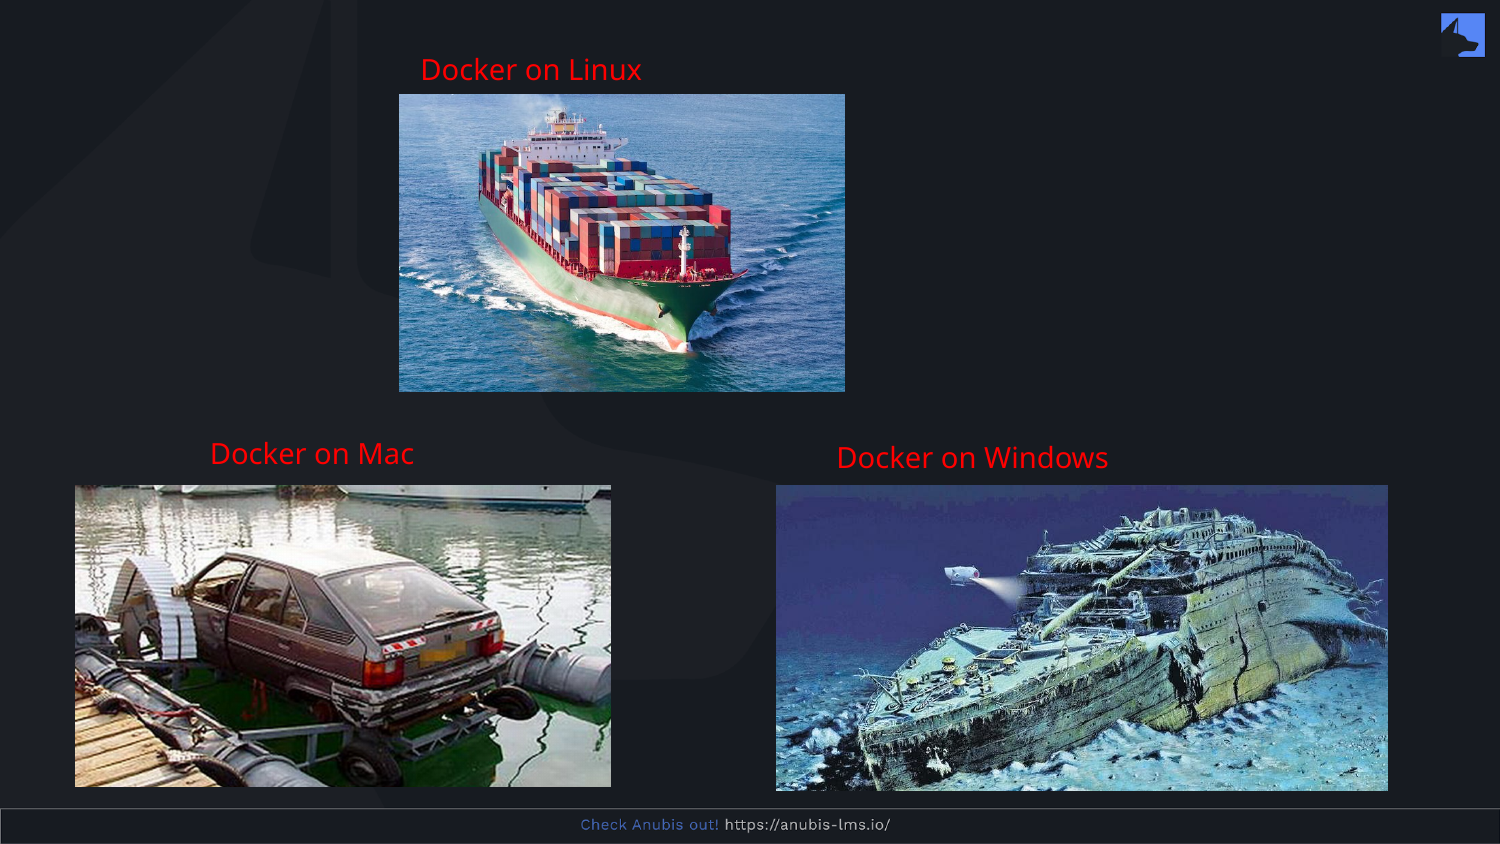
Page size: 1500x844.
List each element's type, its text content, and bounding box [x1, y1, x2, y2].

text_box Docker on Mac [194, 420, 477, 486]
text_box Docker on Linux [405, 36, 739, 102]
text_box Docker on Windows [821, 424, 1222, 490]
picture [0, 0, 1500, 844]
